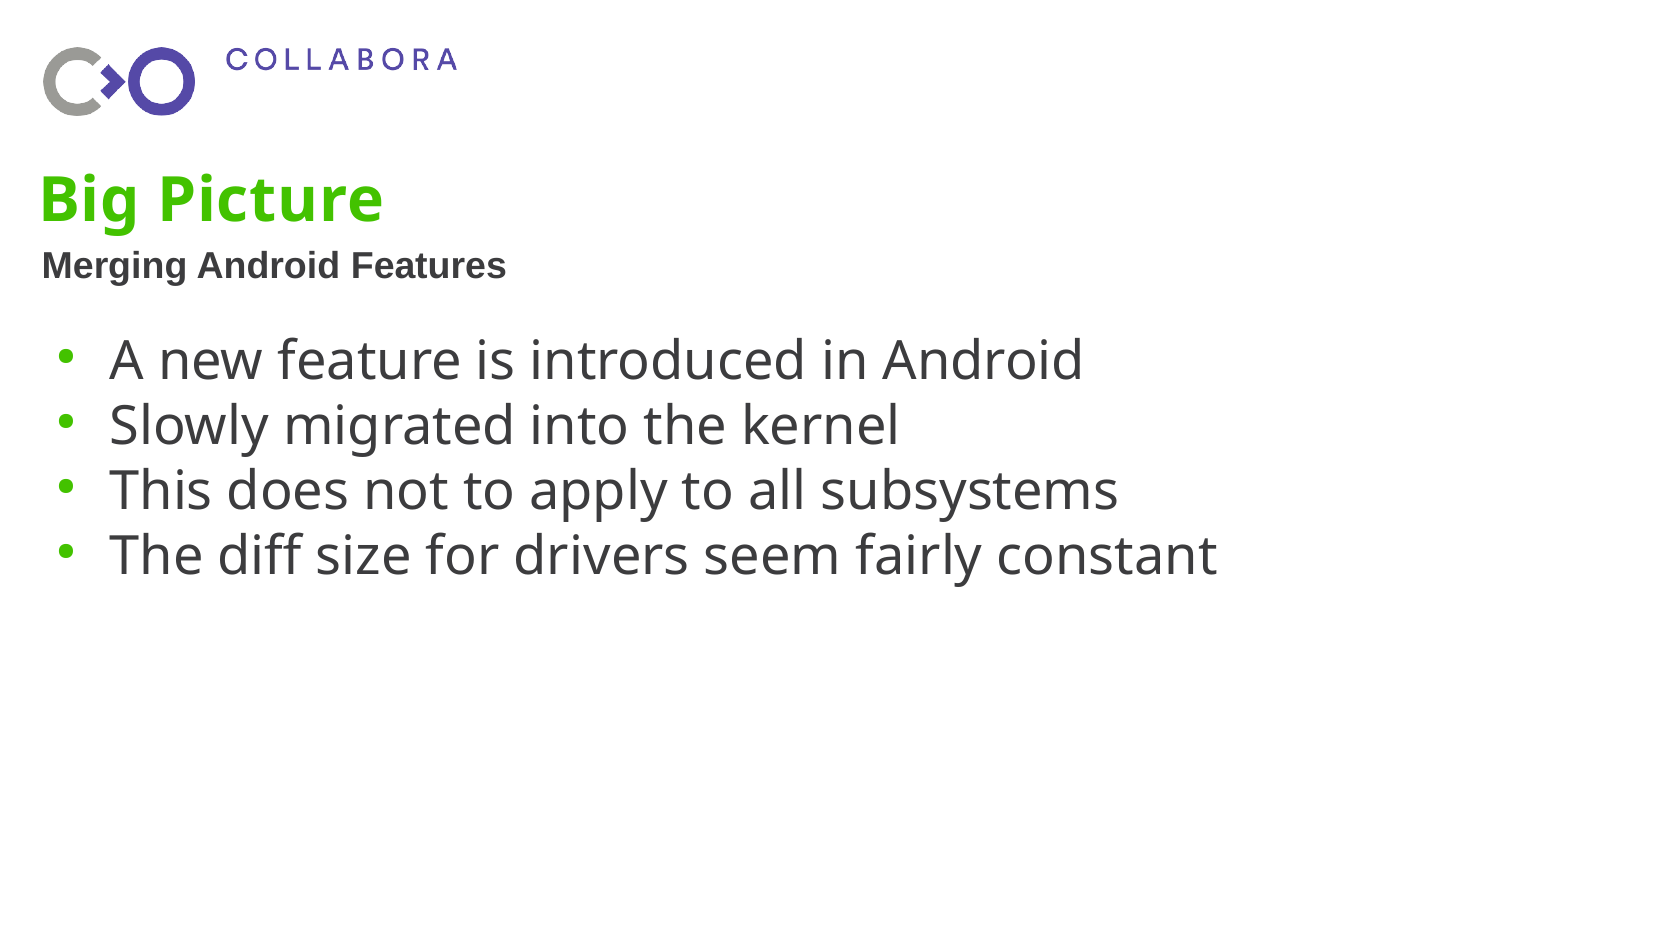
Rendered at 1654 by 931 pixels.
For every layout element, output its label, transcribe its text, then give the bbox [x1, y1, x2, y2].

title Big Picture [38, 159, 1614, 216]
picture [43, 47, 457, 116]
text_box Merging Android Features [41, 240, 1614, 290]
list A new feature is introduced in Android Slowly migrated into the kernel This does not to apply to all subsystems The diff size for drivers seem fairly constant [38, 325, 1614, 581]
